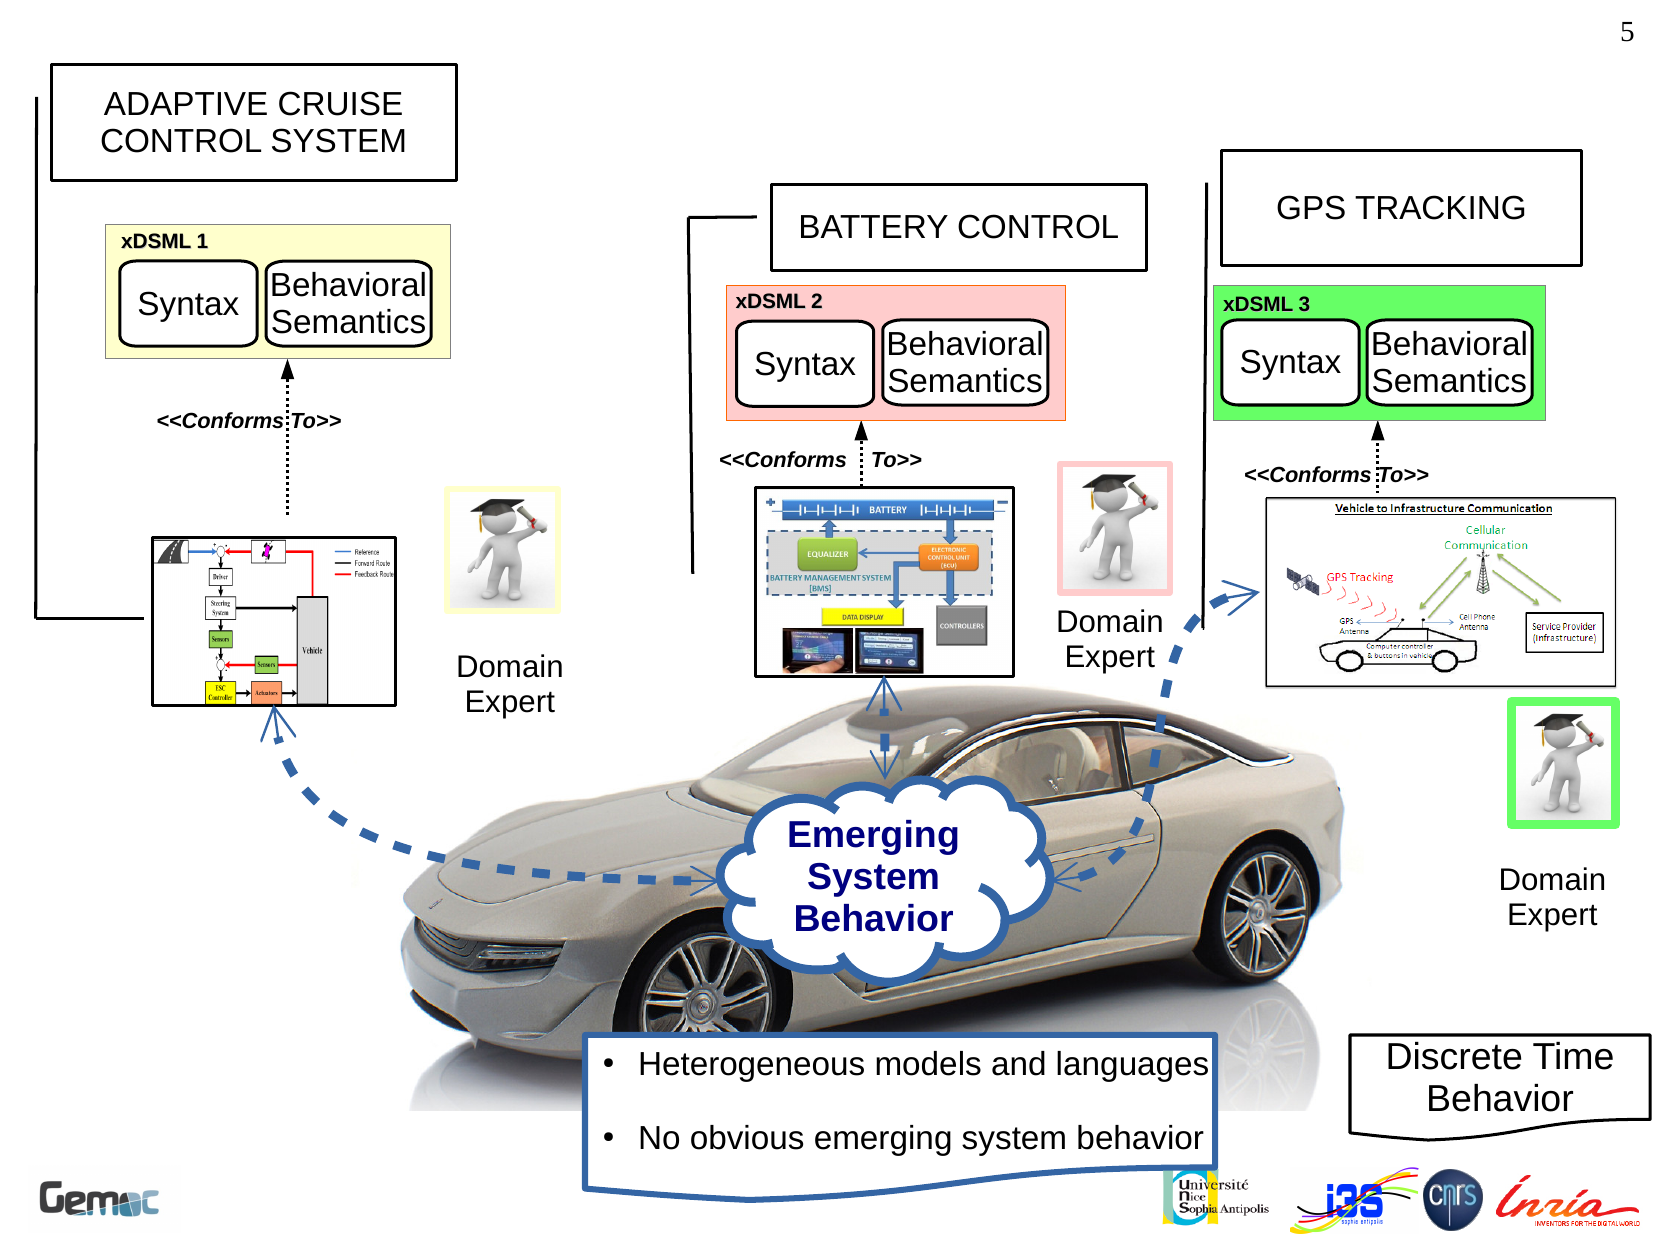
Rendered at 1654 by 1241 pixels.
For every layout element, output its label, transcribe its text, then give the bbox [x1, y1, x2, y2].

picture [1515, 706, 1612, 821]
text_box Syntax [736, 321, 874, 407]
picture [756, 489, 1012, 676]
text_box <<Conforms To>> [704, 439, 939, 480]
text_box Discrete Time Behavior [1350, 1035, 1651, 1141]
text_box Emerging System Behavior [720, 779, 1051, 983]
text_box [726, 285, 1066, 421]
picture [153, 539, 394, 705]
text_box [1213, 285, 1546, 421]
text_box BATTERY CONTROL [771, 184, 1147, 270]
text_box Behavioral Semantics [266, 261, 432, 347]
text_box Heterogeneous models and languages No obvious emerging system behavior [585, 1034, 1216, 1200]
text_box <<Conforms To>> [141, 401, 359, 445]
text_box Behavioral Semantics [1367, 319, 1533, 406]
text_box Syntax [119, 260, 258, 347]
text_box Domain Expert [1020, 596, 1201, 683]
text_box Domain Expert [420, 642, 601, 728]
text_box xDSML 3 [1193, 285, 1329, 324]
text_box <<Conforms To>> [1229, 455, 1451, 535]
picture [1137, 1150, 1647, 1241]
picture [450, 492, 556, 609]
text_box GPS TRACKING [1221, 150, 1582, 266]
picture [1062, 466, 1167, 590]
text_box ADAPTIVE CRUISE CONTROL SYSTEM [51, 64, 456, 180]
text_box Domain Expert [1470, 855, 1636, 941]
text_box xDSML 1 [90, 222, 239, 262]
text_box Behavioral Semantics [882, 319, 1048, 406]
picture [351, 493, 1621, 1111]
text_box [105, 224, 451, 359]
text_box xDSML 2 [714, 282, 844, 322]
text_box Syntax [1221, 319, 1360, 406]
